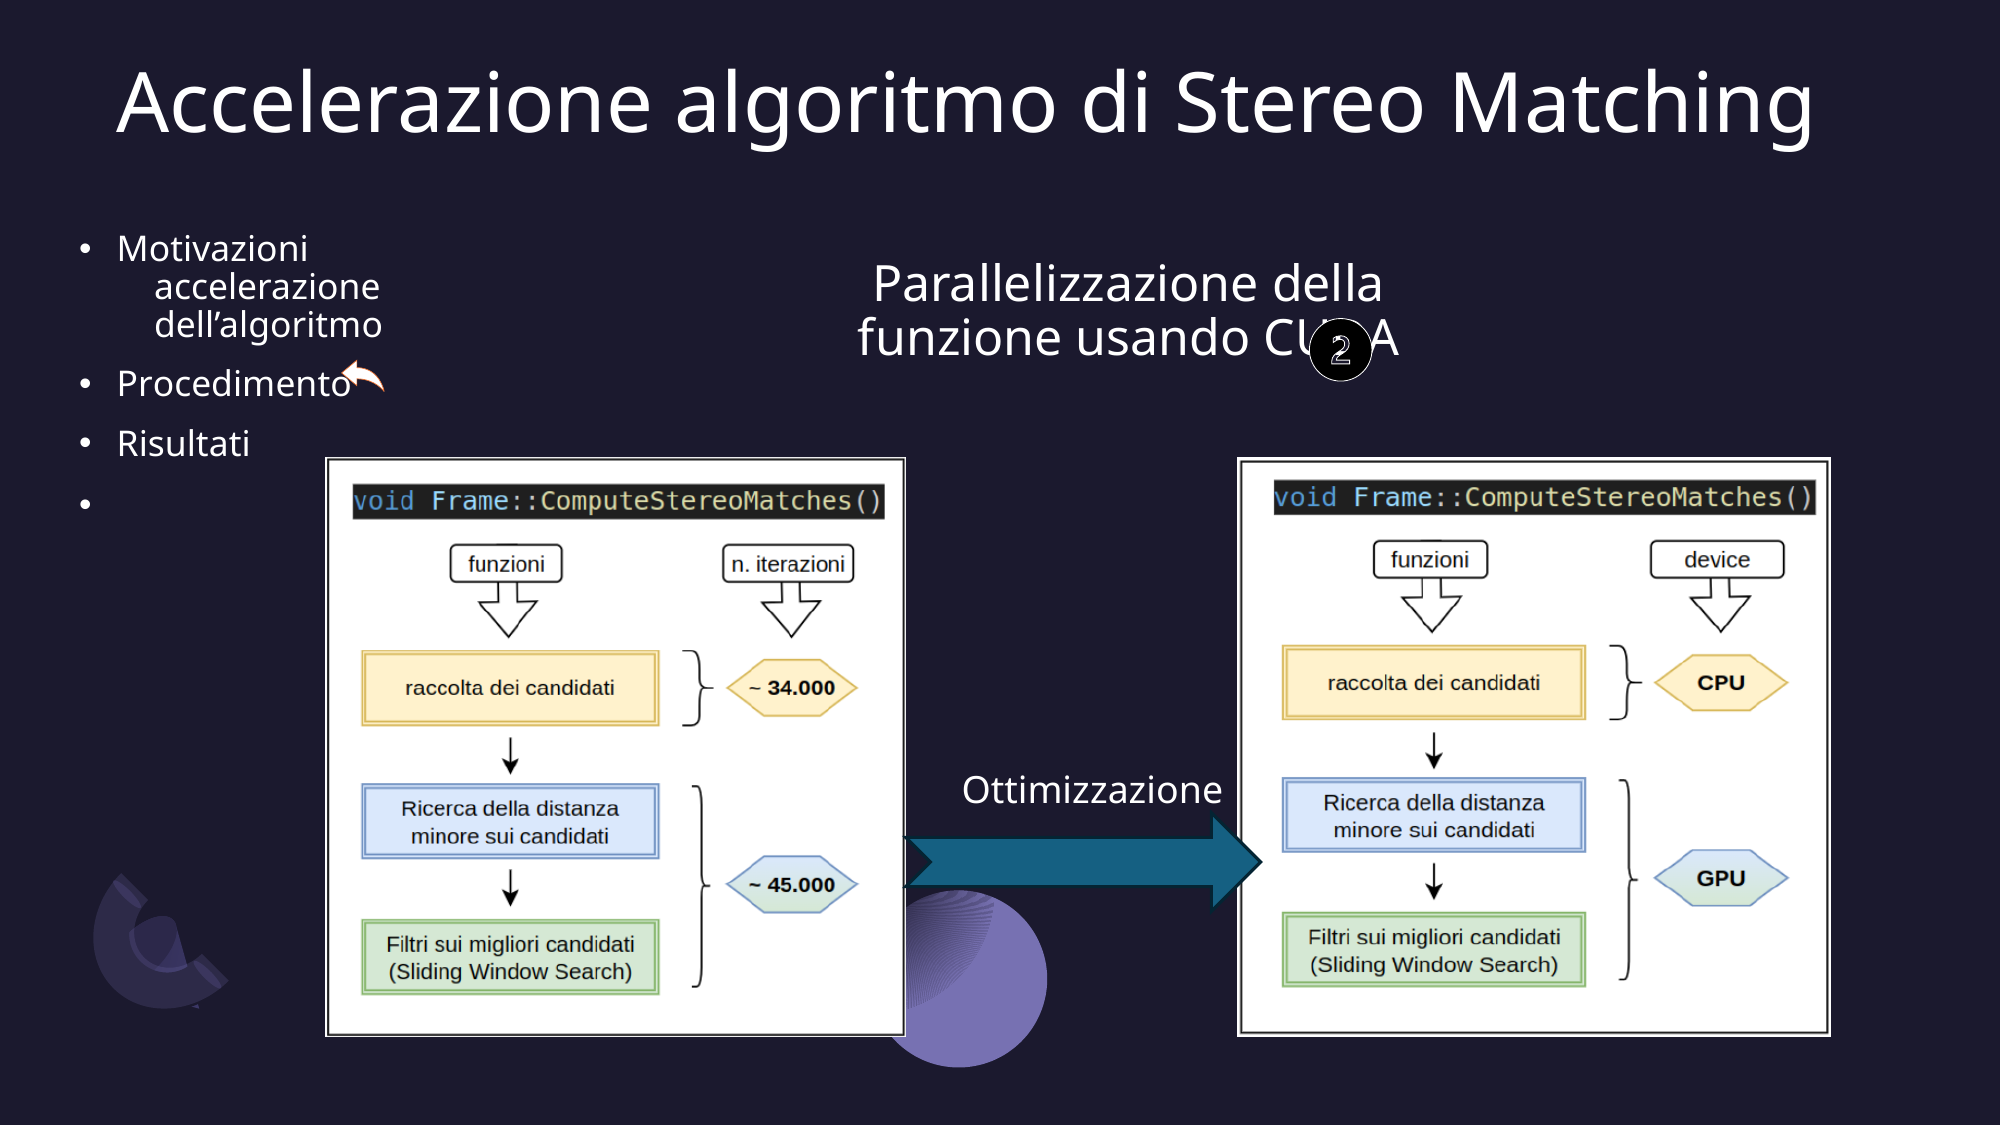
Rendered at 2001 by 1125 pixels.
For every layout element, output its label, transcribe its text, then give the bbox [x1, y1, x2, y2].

picture [337, 349, 389, 402]
picture [1300, 309, 1381, 390]
picture [1237, 457, 1831, 1037]
text_box Ottimizzazione [946, 758, 1220, 820]
text_box Accelerazione algoritmo di Stereo Matching [116, 48, 1936, 165]
text_box [905, 820, 1261, 912]
text_box Motivazioni accelerazione dell’algoritmo Procedimento Risultati [79, 230, 544, 479]
text_box Parallelizzazione della funzione usando CUDA [753, 251, 1505, 376]
picture [325, 457, 906, 1037]
